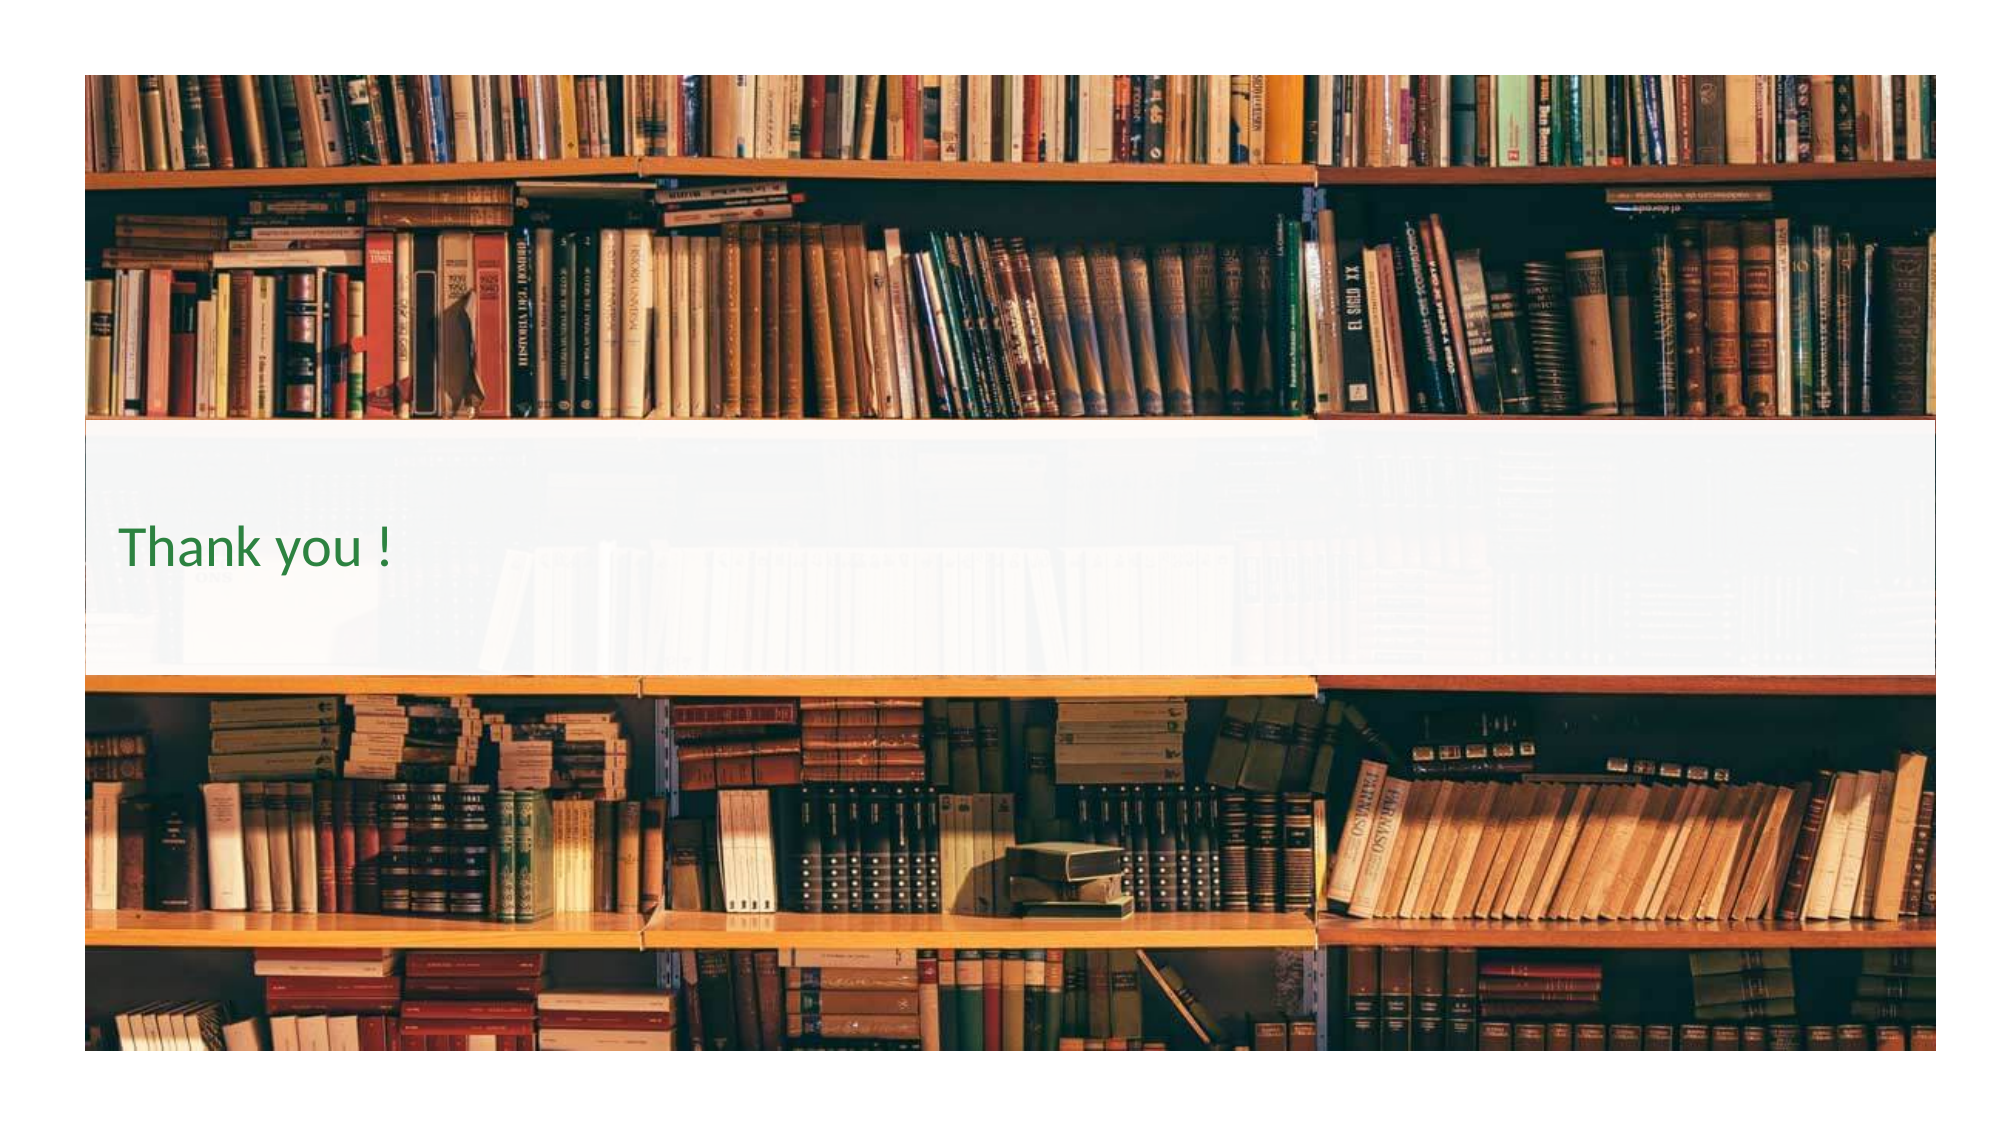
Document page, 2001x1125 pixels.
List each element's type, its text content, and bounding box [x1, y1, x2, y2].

picture [85, 675, 1936, 1051]
picture [85, 75, 1936, 420]
title Thank you ! [85, 420, 1936, 675]
